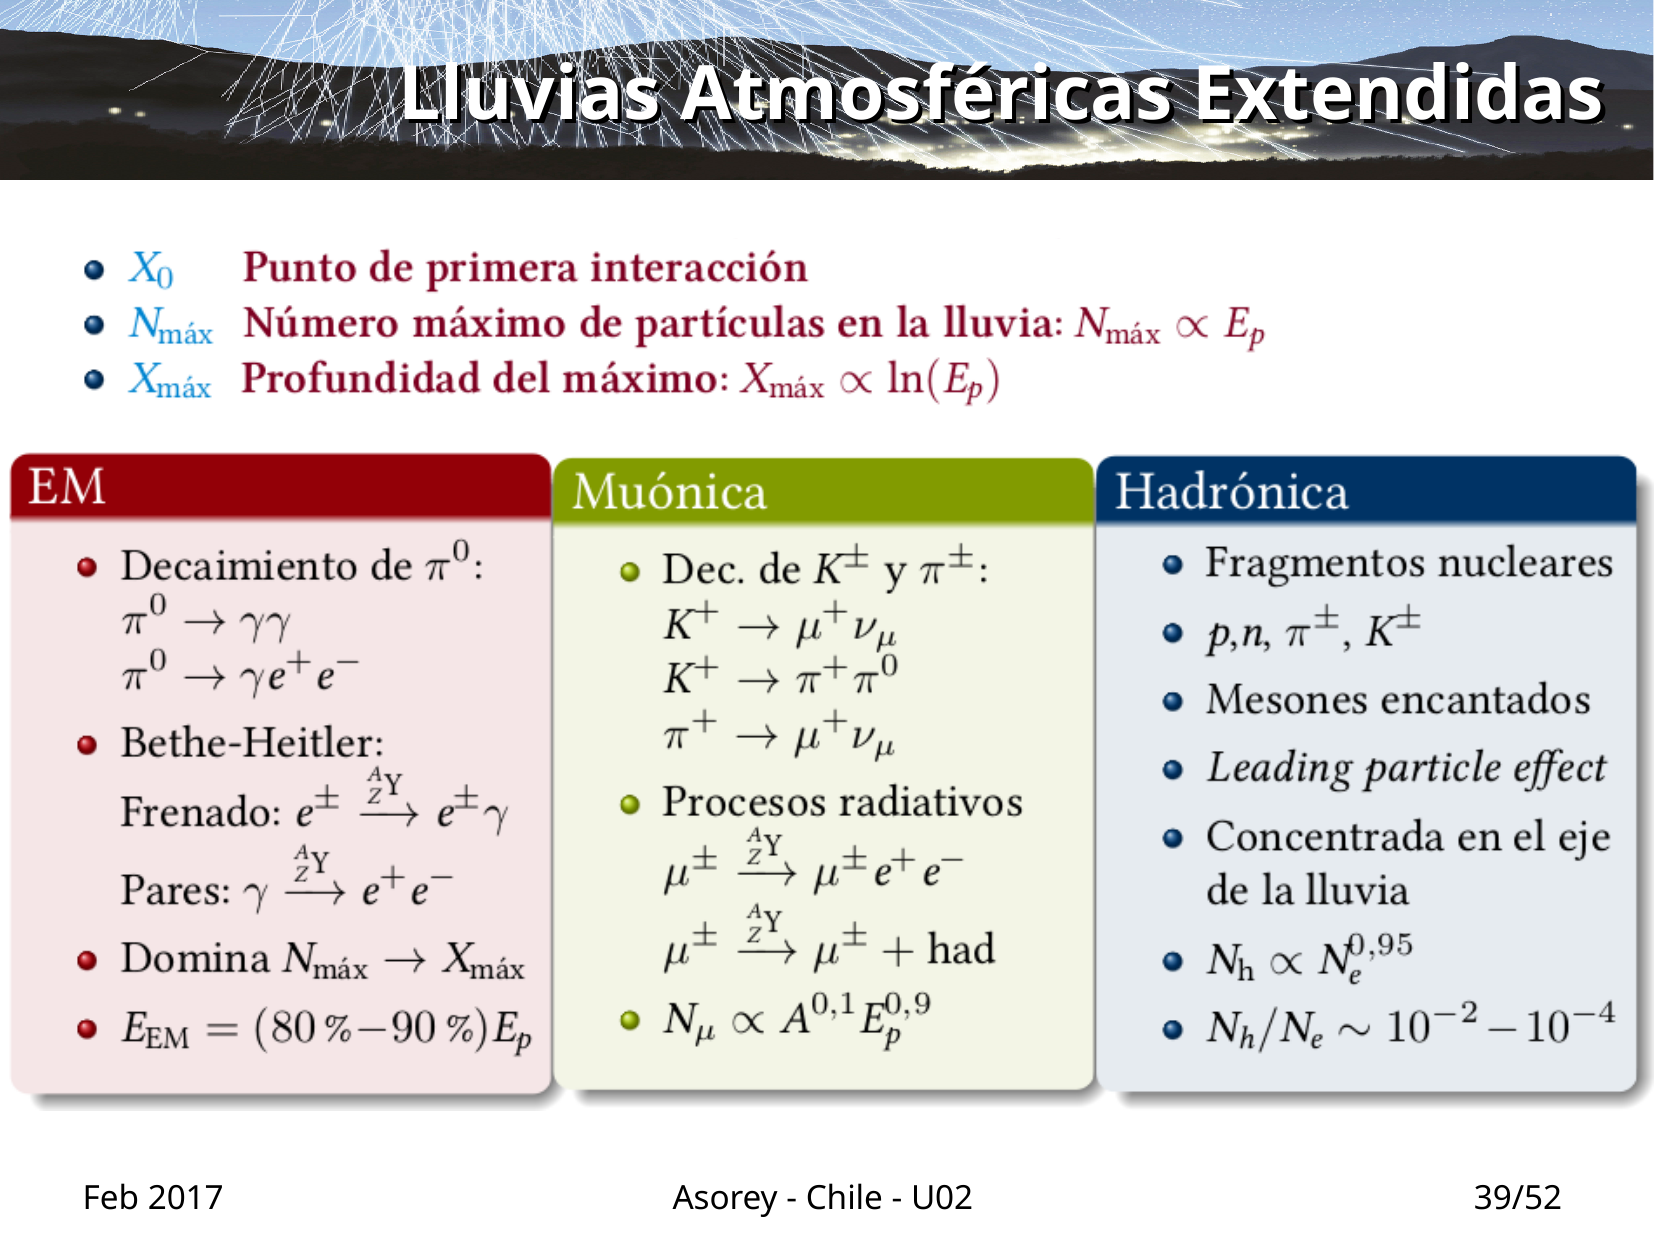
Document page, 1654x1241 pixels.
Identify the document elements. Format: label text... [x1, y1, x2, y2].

picture [9, 238, 1654, 1111]
picture [0, 0, 1654, 180]
title Lluvias Atmosféricas Extendidas [45, 15, 1606, 166]
